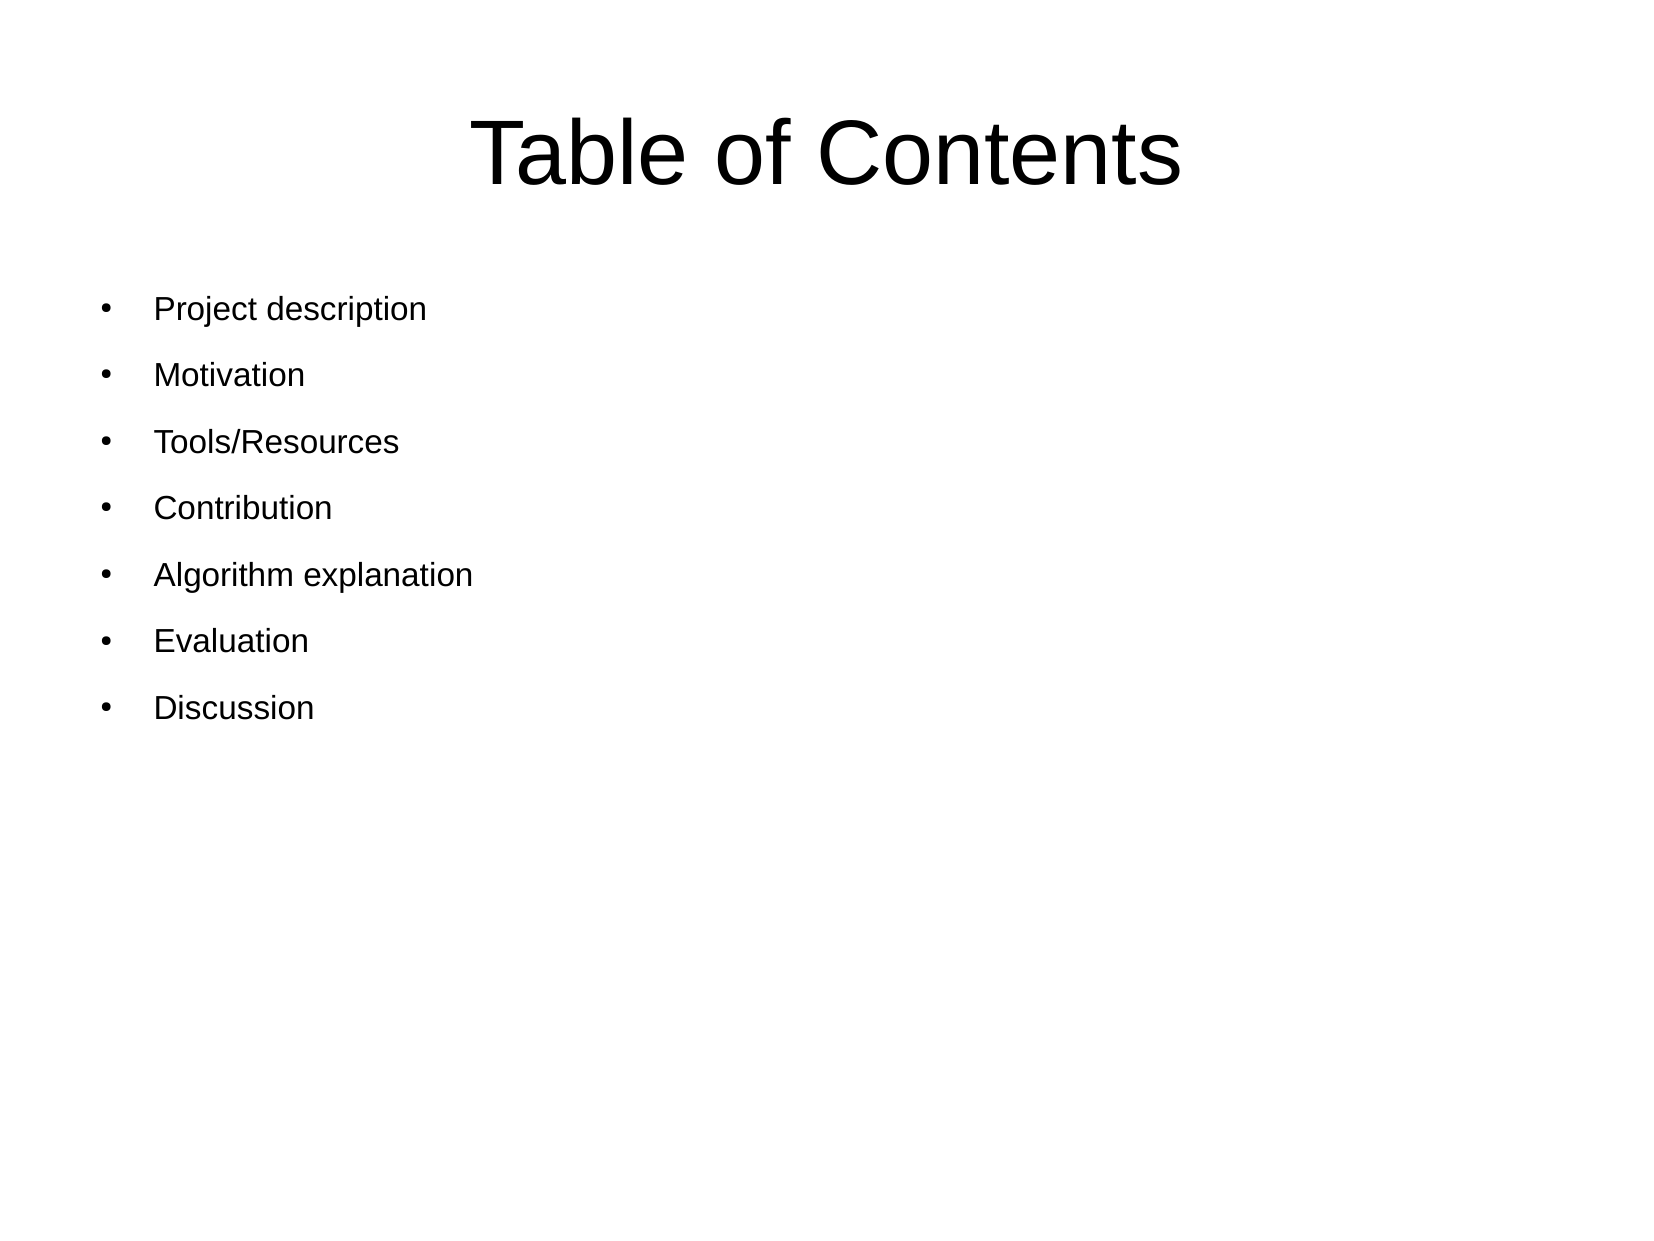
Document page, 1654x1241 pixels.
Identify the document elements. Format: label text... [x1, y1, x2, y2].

list Project description Motivation Tools/Resources Contribution Algorithm explanation Evaluation Discussion [82, 290, 1571, 1010]
title Table of Contents [82, 49, 1571, 257]
